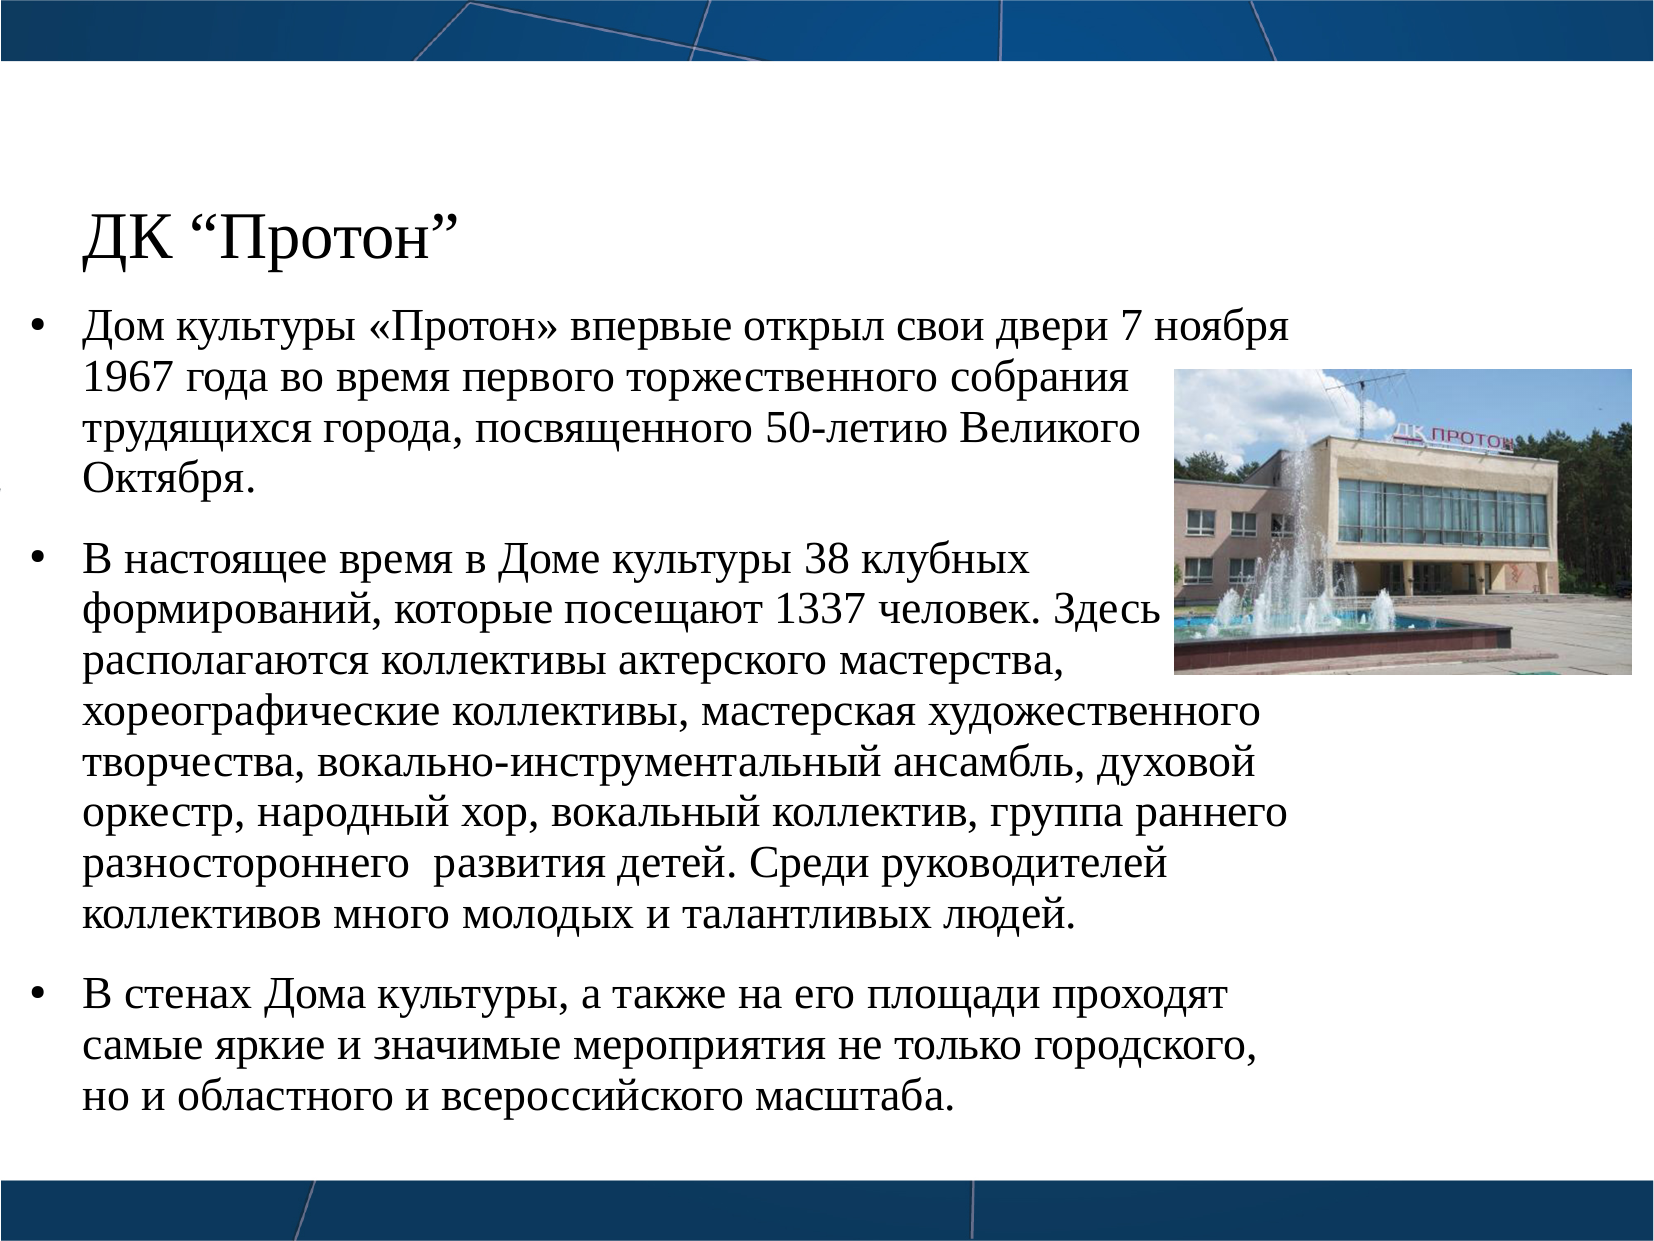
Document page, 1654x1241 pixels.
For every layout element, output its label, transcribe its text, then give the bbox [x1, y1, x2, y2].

list Дом культуры «Протон» впервые открыл свои двери 7 ноября 1967 года во время первого торжественного собрания трудящихся города, посвященного 50-летию Великого Октября. В настоящее время в Доме культуры 38 клубных формирований, которые посещают 1337 человек. Здесь располагаются коллективы актерского мастерства, хореографические коллективы, мастерская художественного творчества, вокально-инструментальный ансамбль, духовой оркестр, народный хор, вокальный коллектив, группа раннего разностороннего развития детей. Среди руководителей коллективов много молодых и талантливых людей. В стенах Дома культуры, а также на его площади проходят самые яркие и значимые мероприятия не только городского, но и областного и всероссийского масштаба. [11, 300, 1313, 1126]
title ДК “Протон” [82, 132, 1571, 340]
picture [0, 0, 1654, 1241]
